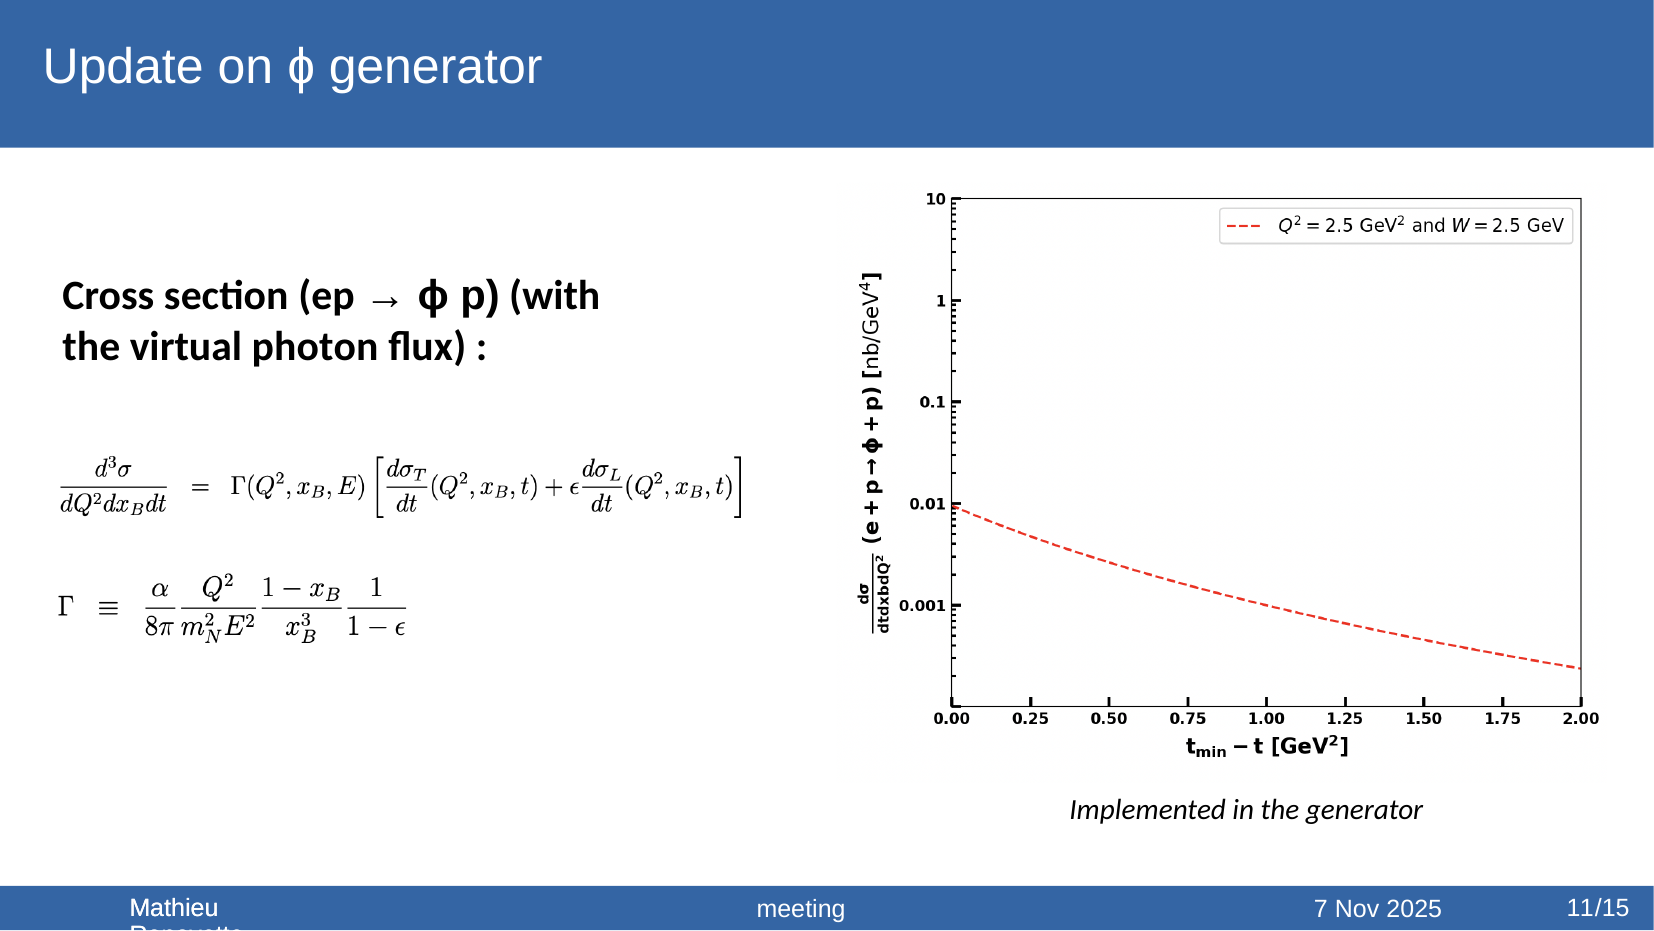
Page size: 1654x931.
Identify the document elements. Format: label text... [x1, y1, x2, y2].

text_box Implemented in the generator [1054, 783, 1455, 834]
text_box Update on ɸ generator [27, 30, 886, 104]
picture [47, 443, 749, 531]
text_box Cross section (ep → ɸ p) (with the virtual photon flux) : [47, 260, 657, 377]
text_box meeting [734, 887, 953, 931]
text_box 11/15 [1551, 885, 1654, 930]
text_box Mathieu Ronayette [114, 885, 355, 929]
text_box [226, 885, 1654, 931]
text_box [0, 0, 1654, 148]
text_box [0, 885, 131, 931]
picture [836, 182, 1607, 783]
text_box 7 Nov 2025 [1299, 887, 1536, 931]
picture [27, 568, 410, 657]
